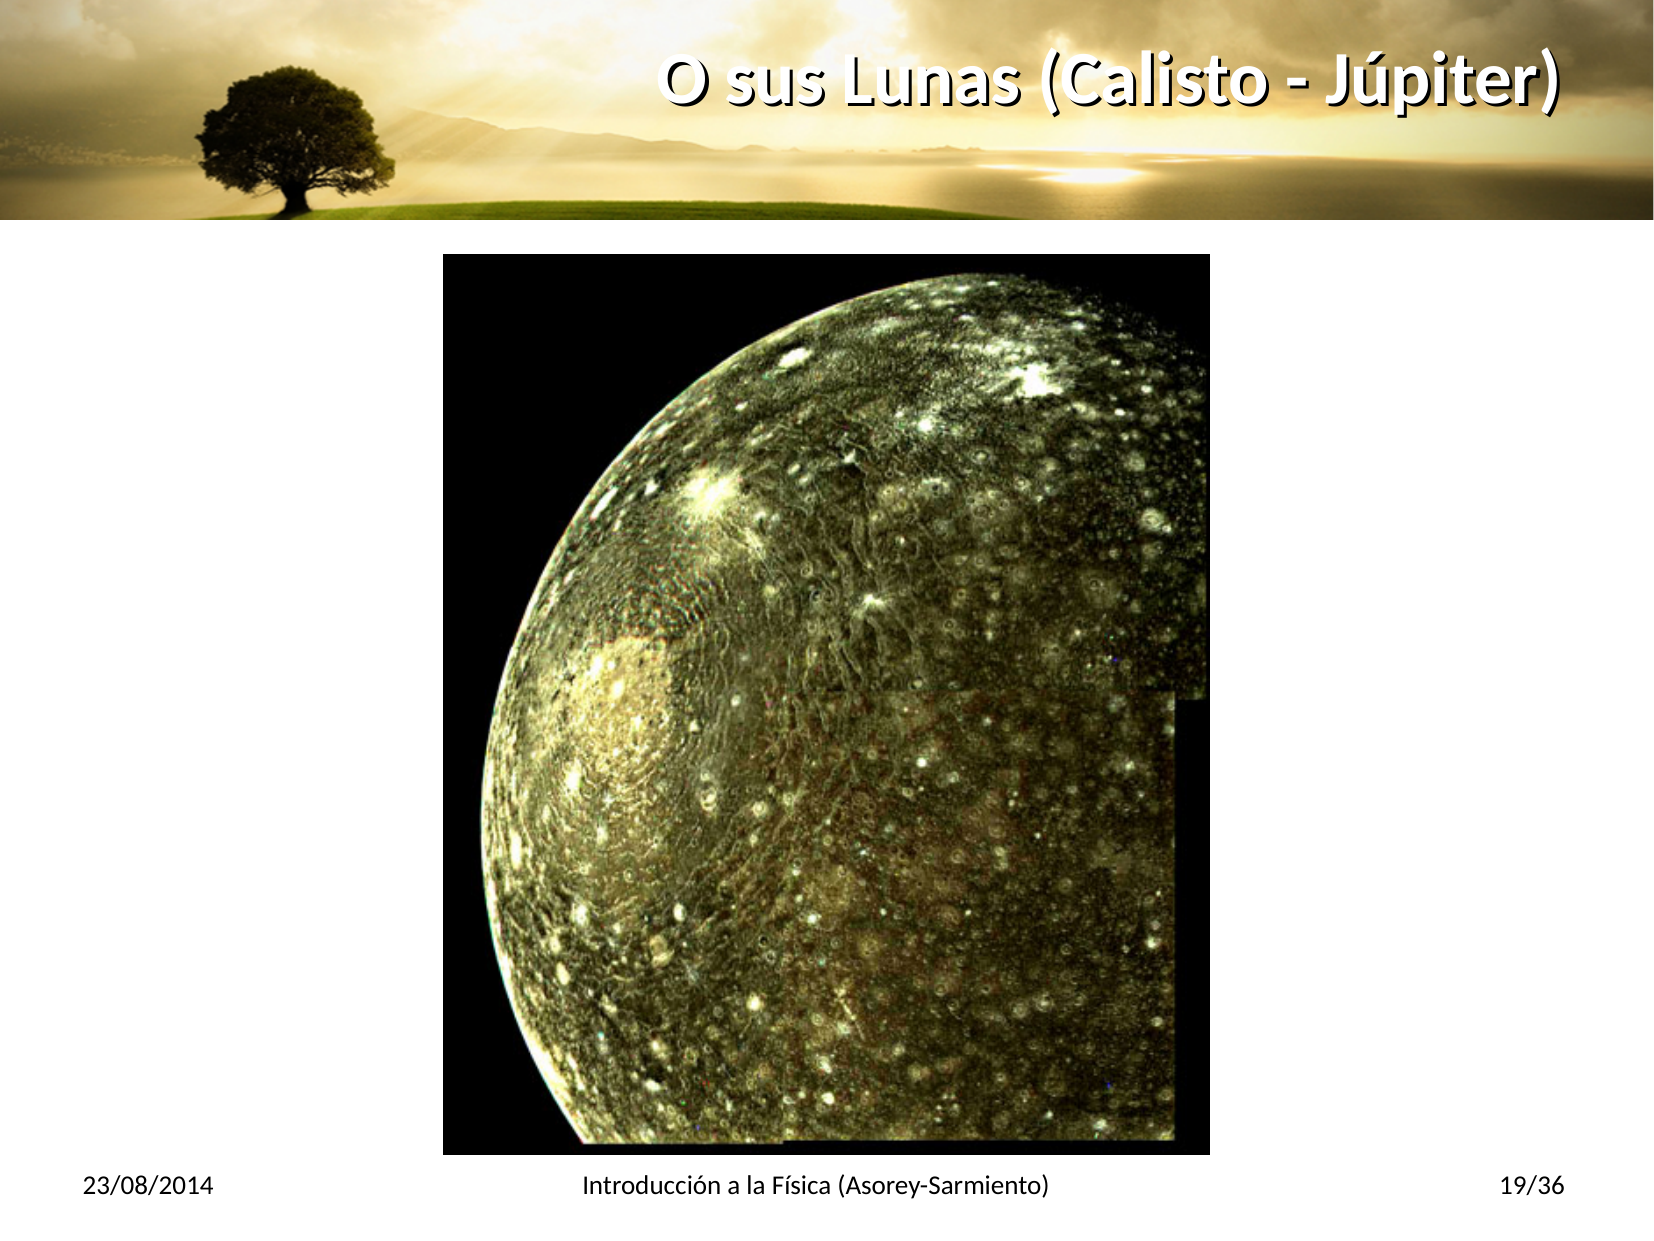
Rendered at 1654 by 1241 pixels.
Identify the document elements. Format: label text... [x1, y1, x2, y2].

picture [443, 254, 1210, 1156]
picture [0, 0, 1654, 220]
title O sus Lunas (Calisto - Júpiter) [75, 19, 1564, 151]
